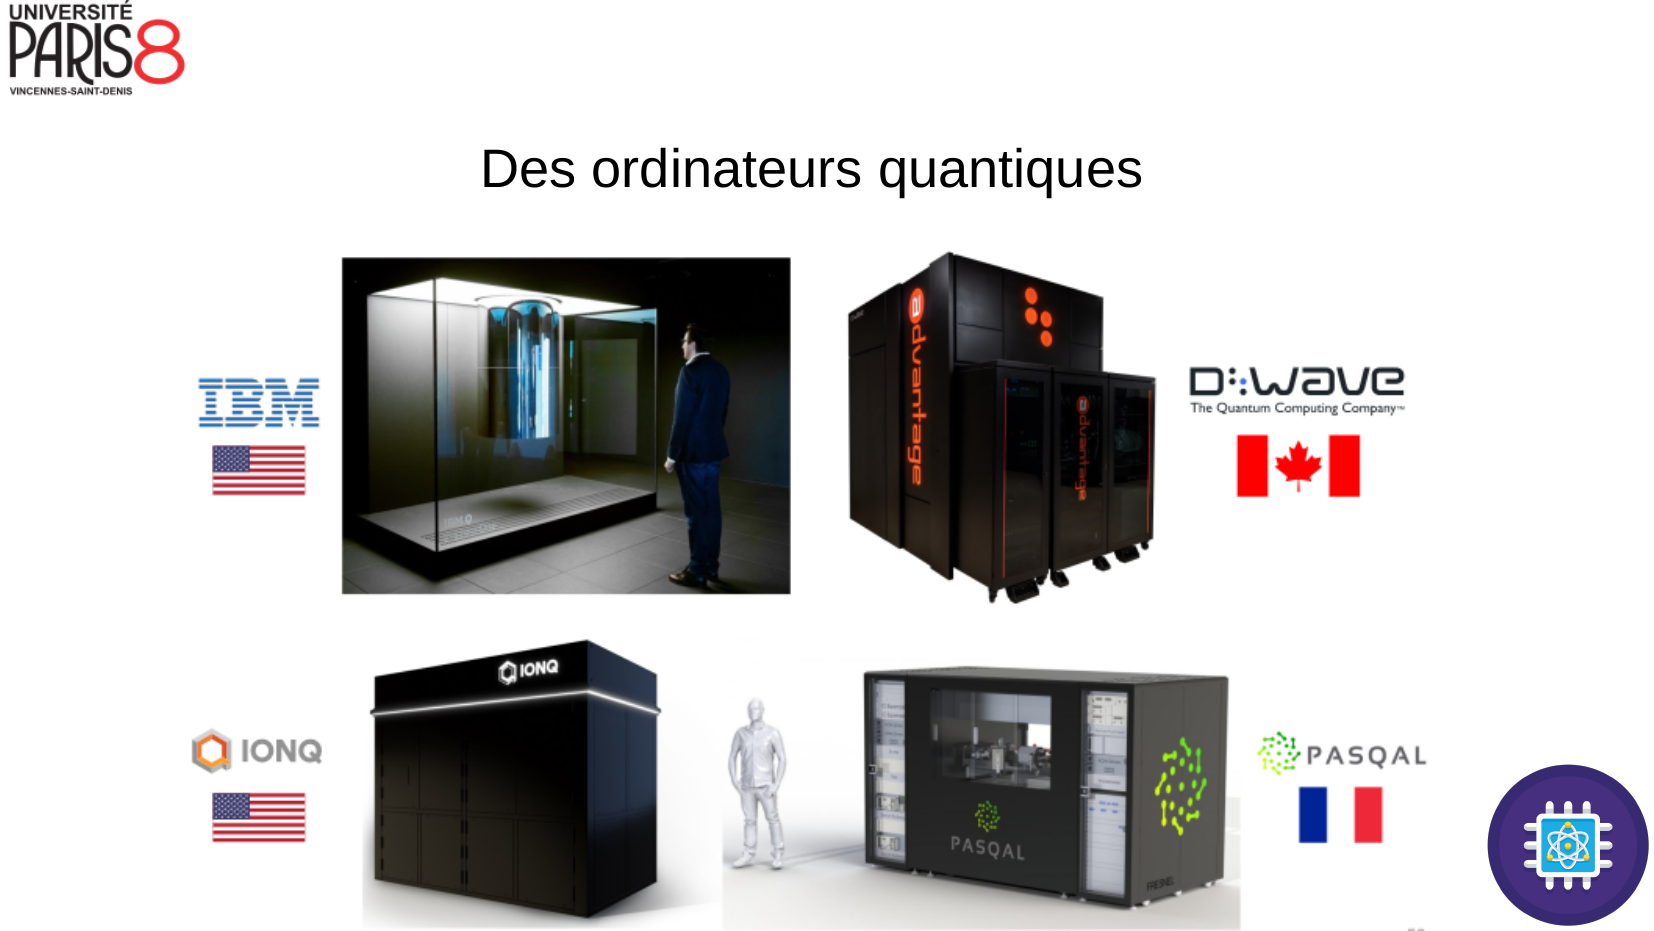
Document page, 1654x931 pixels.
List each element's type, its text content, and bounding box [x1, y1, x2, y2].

picture [0, 0, 192, 100]
title Des ordinateurs quantiques [86, 112, 1538, 226]
picture [150, 231, 1435, 931]
picture [1482, 759, 1654, 931]
